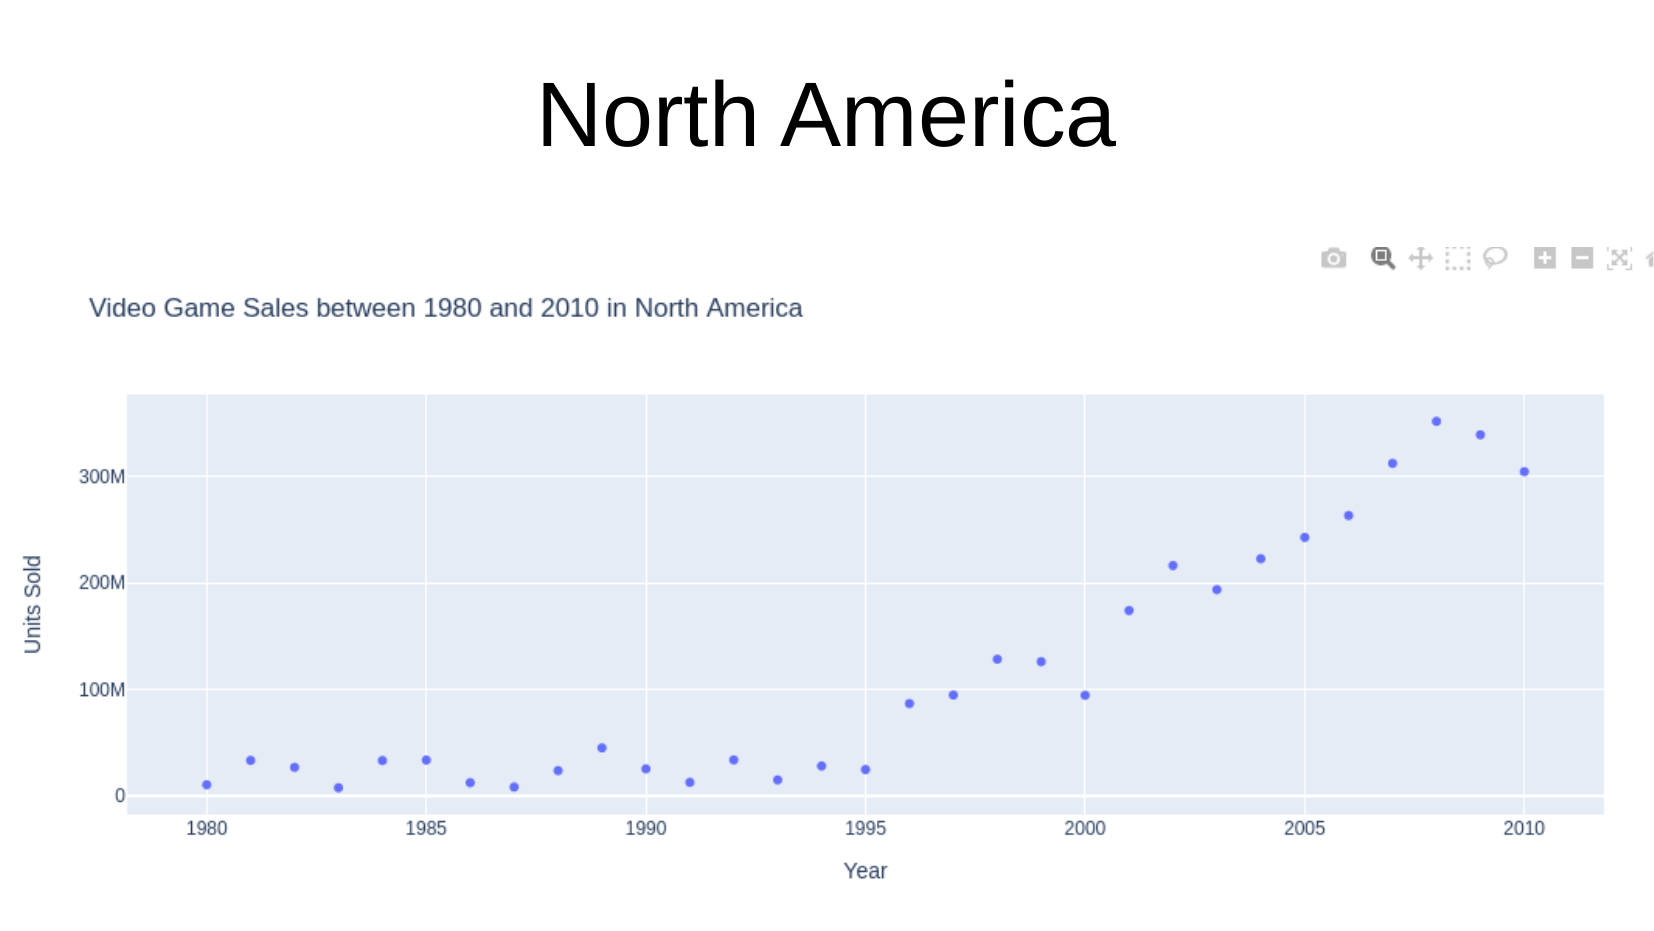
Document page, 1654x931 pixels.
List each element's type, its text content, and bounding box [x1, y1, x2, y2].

title North America [82, 37, 1571, 193]
picture [0, 247, 1654, 916]
